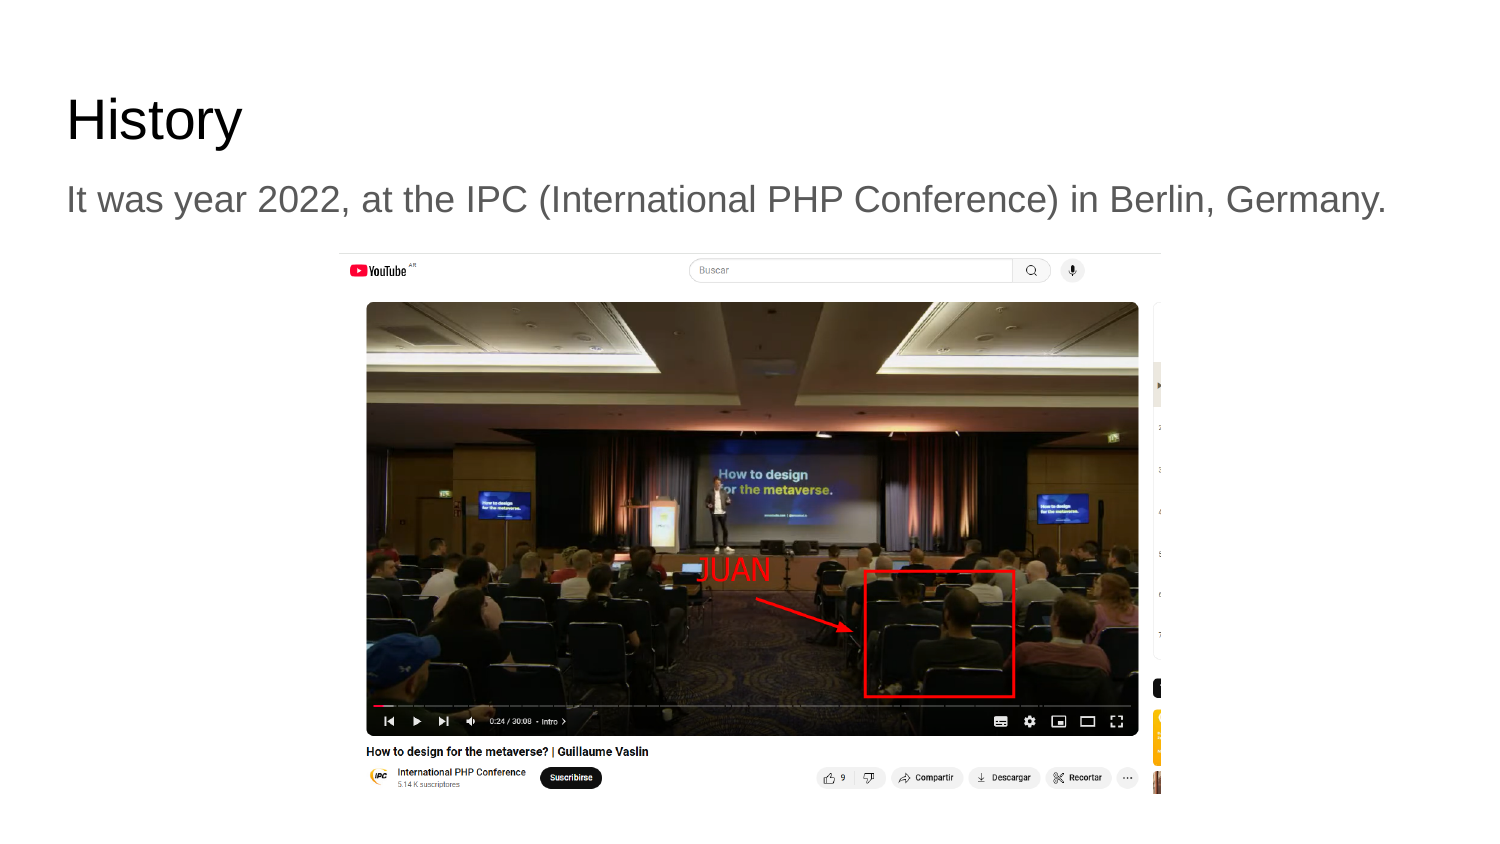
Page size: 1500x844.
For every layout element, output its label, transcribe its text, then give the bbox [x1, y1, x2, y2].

title History [51, 72, 1449, 157]
picture [339, 251, 1161, 794]
list It was year 2022, at the IPC (International PHP Conference) in Berlin, Germany. [51, 157, 1449, 252]
